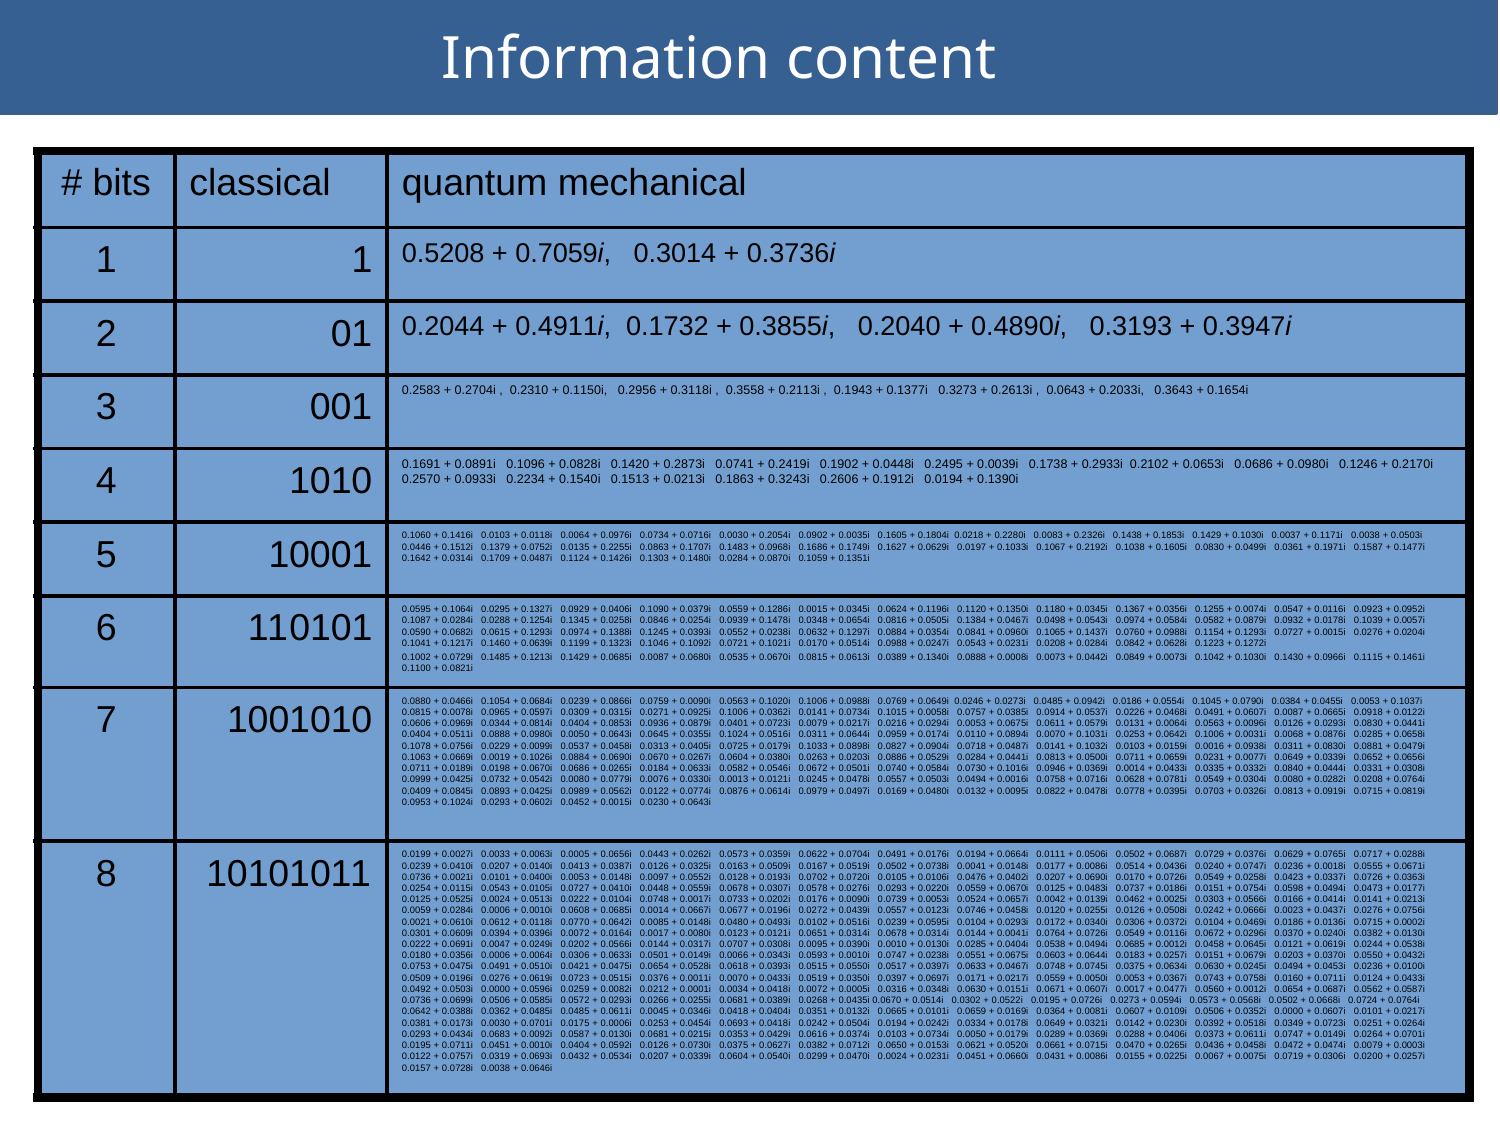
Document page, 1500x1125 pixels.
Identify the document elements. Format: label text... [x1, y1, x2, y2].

table_cell 0.0880 + 0.0466i 0.1054 + 0.0684i 0.0239 + 0.0866i 0.0759 + 0.0090i 0.0563 + 0.1020i 0.1006 + 0.0988i 0.0769 + 0.0649i 0.0246 + 0.0273i 0.0485 + 0.0942i 0.0186 + 0.0554i 0.1045 + 0.0790i 0.0384 + 0.0455i 0.0053 + 0.1037i 0.0815 + 0.0078i 0.0965 + 0.0597i 0.0309 + 0.0315i 0.0271 + 0.0925i 0.1006 + 0.0362i 0.0141 + 0.0734i 0.1015 + 0.0058i 0.0757 + 0.0385i 0.0914 + 0.0537i 0.0226 + 0.0468i 0.0491 + 0.0607i 0.0087 + 0.0665i 0.0918 + 0.0122i 0.0606 + 0.0969i 0.0344 + 0.0814i 0.0404 + 0.0853i 0.0936 + 0.0879i 0.0401 + 0.0723i 0.0079 + 0.0217i 0.0216 + 0.0294i 0.0053 + 0.0675i 0.0611 + 0.0579i 0.0131 + 0.0064i 0.0563 + 0.0096i 0.0126 + 0.0293i 0.0830 + 0.0441i 0.0404 + 0.0511i 0.0888 + 0.0980i 0.0050 + 0.0643i 0.0645 + 0.0355i 0.1024 + 0.0516i 0.0311 + 0.0644i 0.0959 + 0.0174i 0.0110 + 0.0894i 0.0070 + 0.1031i 0.0253 + 0.0642i 0.1006 + 0.0031i 0.0068 + 0.0876i 0.0285 + 0.0658i 0.1078 + 0.0756i 0.0229 + 0.0099i 0.0537 + 0.0458i 0.0313 + 0.0405i 0.0725 + 0.0179i 0.1033 + 0.0898i 0.0827 + 0.0904i 0.0718 + 0.0487i 0.0141 + 0.1032i 0.0103 + 0.0159i 0.0016 + 0.0938i 0.0311 + 0.0830i 0.0881 + 0.0479i 0.1063 + 0.0669i 0.0019 + 0.1026i 0.0884 + 0.0690i 0.0670 + 0.0267i 0.0604 + 0.0380i 0.0263 + 0.0203i 0.0886 + 0.0529i 0.0284 + 0.0441i 0.0813 + 0.0500i 0.0711 + 0.0659i 0.0231 + 0.0077i 0.0649 + 0.0339i 0.0652 + 0.0656i 0.0711 + 0.0189i 0.0198 + 0.0670i 0.0686 + 0.0265i 0.0184 + 0.0633i 0.0582 + 0.0546i 0.0672 + 0.0501i 0.0740 + 0.0584i 0.0730 + 0.1016i 0.0946 + 0.0369i 0.0014 + 0.0433i 0.0335 + 0.0332i 0.0840 + 0.0444i 0.0331 + 0.0308i 0.0999 + 0.0425i 0.0732 + 0.0542i 0.0080 + 0.0779i 0.0076 + 0.0330i 0.0013 + 0.0121i 0.0245 + 0.0478i 0.0557 + 0.0503i 0.0494 + 0.0016i 0.0758 + 0.0716i 0.0628 + 0.0781i 0.0549 + 0.0304i 0.0080 + 0.0282i 0.0208 + 0.0764i 0.0409 + 0.0845i 0.0893 + 0.0425i 0.0989 + 0.0562i 0.0122 + 0.0774i 0.0876 + 0.0614i 0.0979 + 0.0497i 0.0169 + 0.0480i 0.0132 + 0.0095i 0.0822 + 0.0478i 0.0778 + 0.0395i 0.0703 + 0.0326i 0.0813 + 0.0919i 0.0715 + 0.0819i 0.0953 + 0.1024i 0.0293 + 0.0602i 0.0452 + 0.0015i 0.0230 + 0.0643i [389, 689, 1465, 839]
table_cell 0.1060 + 0.1416i 0.0103 + 0.0118i 0.0064 + 0.0976i 0.0734 + 0.0716i 0.0030 + 0.2054i 0.0902 + 0.0035i 0.1605 + 0.1804i 0.0218 + 0.2280i 0.0083 + 0.2326i 0.1438 + 0.1853i 0.1429 + 0.1030i 0.0037 + 0.1171i 0.0038 + 0.0503i 0.0446 + 0.1512i 0.1379 + 0.0752i 0.0135 + 0.2255i 0.0863 + 0.1707i 0.1483 + 0.0968i 0.1686 + 0.1749i 0.1627 + 0.0629i 0.0197 + 0.1033i 0.1067 + 0.2192i 0.1038 + 0.1605i 0.0830 + 0.0499i 0.0361 + 0.1971i 0.1587 + 0.1477i 0.1642 + 0.0314i 0.1709 + 0.0487i 0.1124 + 0.1426i 0.1303 + 0.1480i 0.0284 + 0.0870i 0.1059 + 0.1351i [389, 524, 1465, 594]
table_cell 0.0199 + 0.0027i 0.0033 + 0.0063i 0.0005 + 0.0656i 0.0443 + 0.0262i 0.0573 + 0.0359i 0.0622 + 0.0704i 0.0491 + 0.0176i 0.0194 + 0.0664i 0.0111 + 0.0506i 0.0502 + 0.0687i 0.0729 + 0.0376i 0.0629 + 0.0765i 0.0717 + 0.0288i 0.0239 + 0.0410i 0.0207 + 0.0140i 0.0413 + 0.0387i 0.0126 + 0.0325i 0.0163 + 0.0509i 0.0167 + 0.0519i 0.0502 + 0.0738i 0.0041 + 0.0148i 0.0177 + 0.0086i 0.0514 + 0.0436i 0.0240 + 0.0747i 0.0236 + 0.0018i 0.0555 + 0.0671i 0.0736 + 0.0021i 0.0101 + 0.0400i 0.0053 + 0.0148i 0.0097 + 0.0552i 0.0128 + 0.0193i 0.0702 + 0.0720i 0.0105 + 0.0106i 0.0476 + 0.0402i 0.0207 + 0.0690i 0.0170 + 0.0726i 0.0549 + 0.0258i 0.0423 + 0.0337i 0.0726 + 0.0363i 0.0254 + 0.0115i 0.0543 + 0.0105i 0.0727 + 0.0410i 0.0448 + 0.0559i 0.0678 + 0.0307i 0.0578 + 0.0276i 0.0293 + 0.0220i 0.0559 + 0.0670i 0.0125 + 0.0483i 0.0737 + 0.0186i 0.0151 + 0.0754i 0.0598 + 0.0494i 0.0473 + 0.0177i 0.0125 + 0.0525i 0.0024 + 0.0513i 0.0222 + 0.0104i 0.0748 + 0.0017i 0.0733 + 0.0202i 0.0176 + 0.0090i 0.0739 + 0.0053i 0.0524 + 0.0657i 0.0042 + 0.0139i 0.0462 + 0.0025i 0.0303 + 0.0566i 0.0166 + 0.0414i 0.0141 + 0.0213i 0.0059 + 0.0284i 0.0006 + 0.0010i 0.0608 + 0.0685i 0.0014 + 0.0667i 0.0677 + 0.0196i 0.0272 + 0.0439i 0.0557 + 0.0123i 0.0746 + 0.0458i 0.0120 + 0.0255i 0.0126 + 0.0508i 0.0242 + 0.0666i 0.0023 + 0.0437i 0.0276 + 0.0756i 0.0021 + 0.0610i 0.0612 + 0.0118i 0.0770 + 0.0642i 0.0085 + 0.0148i 0.0480 + 0.0493i 0.0102 + 0.0516i 0.0239 + 0.0595i 0.0104 + 0.0293i 0.0172 + 0.0340i 0.0306 + 0.0372i 0.0104 + 0.0469i 0.0186 + 0.0136i 0.0715 + 0.0002i 0.0301 + 0.0609i 0.0394 + 0.0396i 0.0072 + 0.0164i 0.0017 + 0.0080i 0.0123 + 0.0121i 0.0651 + 0.0314i 0.0678 + 0.0314i 0.0144 + 0.0041i 0.0764 + 0.0726i 0.0549 + 0.0116i 0.0672 + 0.0296i 0.0370 + 0.0240i 0.0382 + 0.0130i 0.0222 + 0.0691i 0.0047 + 0.0249i 0.0202 + 0.0566i 0.0144 + 0.0317i 0.0707 + 0.0308i 0.0095 + 0.0390i 0.0010 + 0.0130i 0.0285 + 0.0404i 0.0538 + 0.0494i 0.0685 + 0.0012i 0.0458 + 0.0645i 0.0121 + 0.0619i 0.0244 + 0.0538i 0.0180 + 0.0356i 0.0006 + 0.0064i 0.0306 + 0.0633i 0.0501 + 0.0149i 0.0066 + 0.0343i 0.0593 + 0.0010i 0.0747 + 0.0238i 0.0551 + 0.0675i 0.0603 + 0.0644i 0.0183 + 0.0257i 0.0151 + 0.0679i 0.0203 + 0.0370i 0.0550 + 0.0432i 0.0753 + 0.0475i 0.0491 + 0.0510i 0.0421 + 0.0475i 0.0654 + 0.0528i 0.0618 + 0.0393i 0.0515 + 0.0550i 0.0517 + 0.0397i 0.0633 + 0.0467i 0.0748 + 0.0745i 0.0375 + 0.0634i 0.0630 + 0.0245i 0.0494 + 0.0453i 0.0236 + 0.0100i 0.0509 + 0.0196i 0.0276 + 0.0619i 0.0723 + 0.0515i 0.0376 + 0.0011i 0.0070 + 0.0433i 0.0519 + 0.0350i 0.0397 + 0.0697i 0.0171 + 0.0217i 0.0559 + 0.0050i 0.0053 + 0.0367i 0.0743 + 0.0758i 0.0160 + 0.0711i 0.0124 + 0.0433i 0.0492 + 0.0503i 0.0000 + 0.0596i 0.0259 + 0.0082i 0.0212 + 0.0001i 0.0034 + 0.0418i 0.0072 + 0.0005i 0.0316 + 0.0348i 0.0630 + 0.0151i 0.0671 + 0.0607i 0.0017 + 0.0477i 0.0560 + 0.0012i 0.0654 + 0.0687i 0.0562 + 0.0587i 0.0736 + 0.0699i 0.0506 + 0.0585i 0.0572 + 0.0293i 0.0266 + 0.0255i 0.0681 + 0.0389i 0.0268 + 0.0435i 0.0670 + 0.0514i 0.0302 + 0.0522i 0.0195 + 0.0726i 0.0273 + 0.0594i 0.0573 + 0.0568i 0.0502 + 0.0668i 0.0724 + 0.0764i 0.0642 + 0.0388i 0.0362 + 0.0485i 0.0485 + 0.0611i 0.0045 + 0.0346i 0.0418 + 0.0404i 0.0351 + 0.0132i 0.0665 + 0.0101i 0.0659 + 0.0169i 0.0364 + 0.0081i 0.0607 + 0.0109i 0.0506 + 0.0352i 0.0000 + 0.0607i 0.0101 + 0.0217i 0.0381 + 0.0173i 0.0030 + 0.0701i 0.0175 + 0.0006i 0.0253 + 0.0454i 0.0693 + 0.0418i 0.0242 + 0.0504i 0.0194 + 0.0242i 0.0334 + 0.0178i 0.0649 + 0.0321i 0.0142 + 0.0230i 0.0392 + 0.0518i 0.0349 + 0.0723i 0.0251 + 0.0264i 0.0293 + 0.0434i 0.0683 + 0.0092i 0.0587 + 0.0130i 0.0681 + 0.0215i 0.0353 + 0.0429i 0.0616 + 0.0374i 0.0103 + 0.0734i 0.0050 + 0.0179i 0.0289 + 0.0369i 0.0288 + 0.0406i 0.0373 + 0.0611i 0.0747 + 0.0149i 0.0264 + 0.0701i 0.0195 + 0.0711i 0.0451 + 0.0010i 0.0404 + 0.0592i 0.0126 + 0.0730i 0.0375 + 0.0627i 0.0382 + 0.0712i 0.0650 + 0.0153i 0.0621 + 0.0520i 0.0661 + 0.0715i 0.0470 + 0.0265i 0.0436 + 0.0458i 0.0472 + 0.0474i 0.0079 + 0.0003i 0.0122 + 0.0757i 0.0319 + 0.0693i 0.0432 + 0.0534i 0.0207 + 0.0339i 0.0604 + 0.0540i 0.0299 + 0.0470i 0.0024 + 0.0231i 0.0451 + 0.0660i 0.0431 + 0.0086i 0.0155 + 0.0225i 0.0067 + 0.0075i 0.0719 + 0.0306i 0.0200 + 0.0257i 0.0157 + 0.0728i 0.0038 + 0.0646i [389, 843, 1465, 1093]
table_cell 1 [42, 229, 173, 299]
table_cell 6 [42, 598, 173, 686]
table_header # bits [42, 155, 173, 226]
table_cell 1001010 [177, 689, 385, 839]
table_cell 5 [42, 524, 173, 594]
table_cell 1 [177, 229, 385, 299]
table_cell 2 [42, 303, 173, 373]
table_cell 0.5208 + 0.7059i, 0.3014 + 0.3736i [389, 229, 1465, 299]
table_cell 4 [42, 450, 173, 520]
table_cell 7 [42, 689, 173, 839]
table_cell 0.2583 + 0.2704i , 0.2310 + 0.1150i, 0.2956 + 0.3118i , 0.3558 + 0.2113i , 0.1943 + 0.1377i 0.3273 + 0.2613i , 0.0643 + 0.2033i, 0.3643 + 0.1654i [389, 377, 1465, 447]
table_cell 001 [177, 377, 385, 447]
table_cell 8 [42, 843, 173, 1093]
table_cell 3 [42, 377, 173, 447]
table_cell 1010 [177, 450, 385, 520]
table_header classical [177, 155, 385, 226]
table_header quantum mechanical [389, 155, 1465, 226]
list Information content [156, 18, 1282, 104]
table_cell 0.0595 + 0.1064i 0.0295 + 0.1327i 0.0929 + 0.0406i 0.1090 + 0.0379i 0.0559 + 0.1286i 0.0015 + 0.0345i 0.0624 + 0.1196i 0.1120 + 0.1350i 0.1180 + 0.0345i 0.1367 + 0.0356i 0.1255 + 0.0074i 0.0547 + 0.0116i 0.0923 + 0.0952i 0.1087 + 0.0284i 0.0288 + 0.1254i 0.1345 + 0.0258i 0.0846 + 0.0254i 0.0939 + 0.1478i 0.0348 + 0.0654i 0.0816 + 0.0505i 0.1384 + 0.0467i 0.0498 + 0.0543i 0.0974 + 0.0584i 0.0582 + 0.0879i 0.0932 + 0.0178i 0.1039 + 0.0057i 0.0590 + 0.0682i 0.0615 + 0.1293i 0.0974 + 0.1388i 0.1245 + 0.0393i 0.0552 + 0.0238i 0.0632 + 0.1297i 0.0884 + 0.0354i 0.0841 + 0.0960i 0.1065 + 0.1437i 0.0760 + 0.0988i 0.1154 + 0.1293i 0.0727 + 0.0015i 0.0276 + 0.0204i 0.1041 + 0.1217i 0.1460 + 0.0639i 0.1199 + 0.1323i 0.1046 + 0.1092i 0.0721 + 0.1021i 0.0170 + 0.0514i 0.0988 + 0.0247i 0.0543 + 0.0231i 0.0208 + 0.0284i 0.0842 + 0.0628i 0.1223 + 0.1272i 0.1002 + 0.0729i 0.1485 + 0.1213i 0.1429 + 0.0685i 0.0087 + 0.0680i 0.0535 + 0.0670i 0.0815 + 0.0613i 0.0389 + 0.1340i 0.0888 + 0.0008i 0.0073 + 0.0442i 0.0849 + 0.0073i 0.1042 + 0.1030i 0.1430 + 0.0966i 0.1115 + 0.1461i 0.1100 + 0.0821i [389, 598, 1465, 686]
table_cell 0.2044 + 0.4911i, 0.1732 + 0.3855i, 0.2040 + 0.4890i, 0.3193 + 0.3947i [389, 303, 1465, 373]
table_cell 01 [177, 303, 385, 373]
table_cell 10001 [177, 524, 385, 594]
table_cell 0.1691 + 0.0891i 0.1096 + 0.0828i 0.1420 + 0.2873i 0.0741 + 0.2419i 0.1902 + 0.0448i 0.2495 + 0.0039i 0.1738 + 0.2933i 0.2102 + 0.0653i 0.0686 + 0.0980i 0.1246 + 0.2170i 0.2570 + 0.0933i 0.2234 + 0.1540i 0.1513 + 0.0213i 0.1863 + 0.3243i 0.2606 + 0.1912i 0.0194 + 0.1390i [389, 450, 1465, 520]
table_cell 10101011 [177, 843, 385, 1093]
table_cell 110101 [177, 598, 385, 686]
